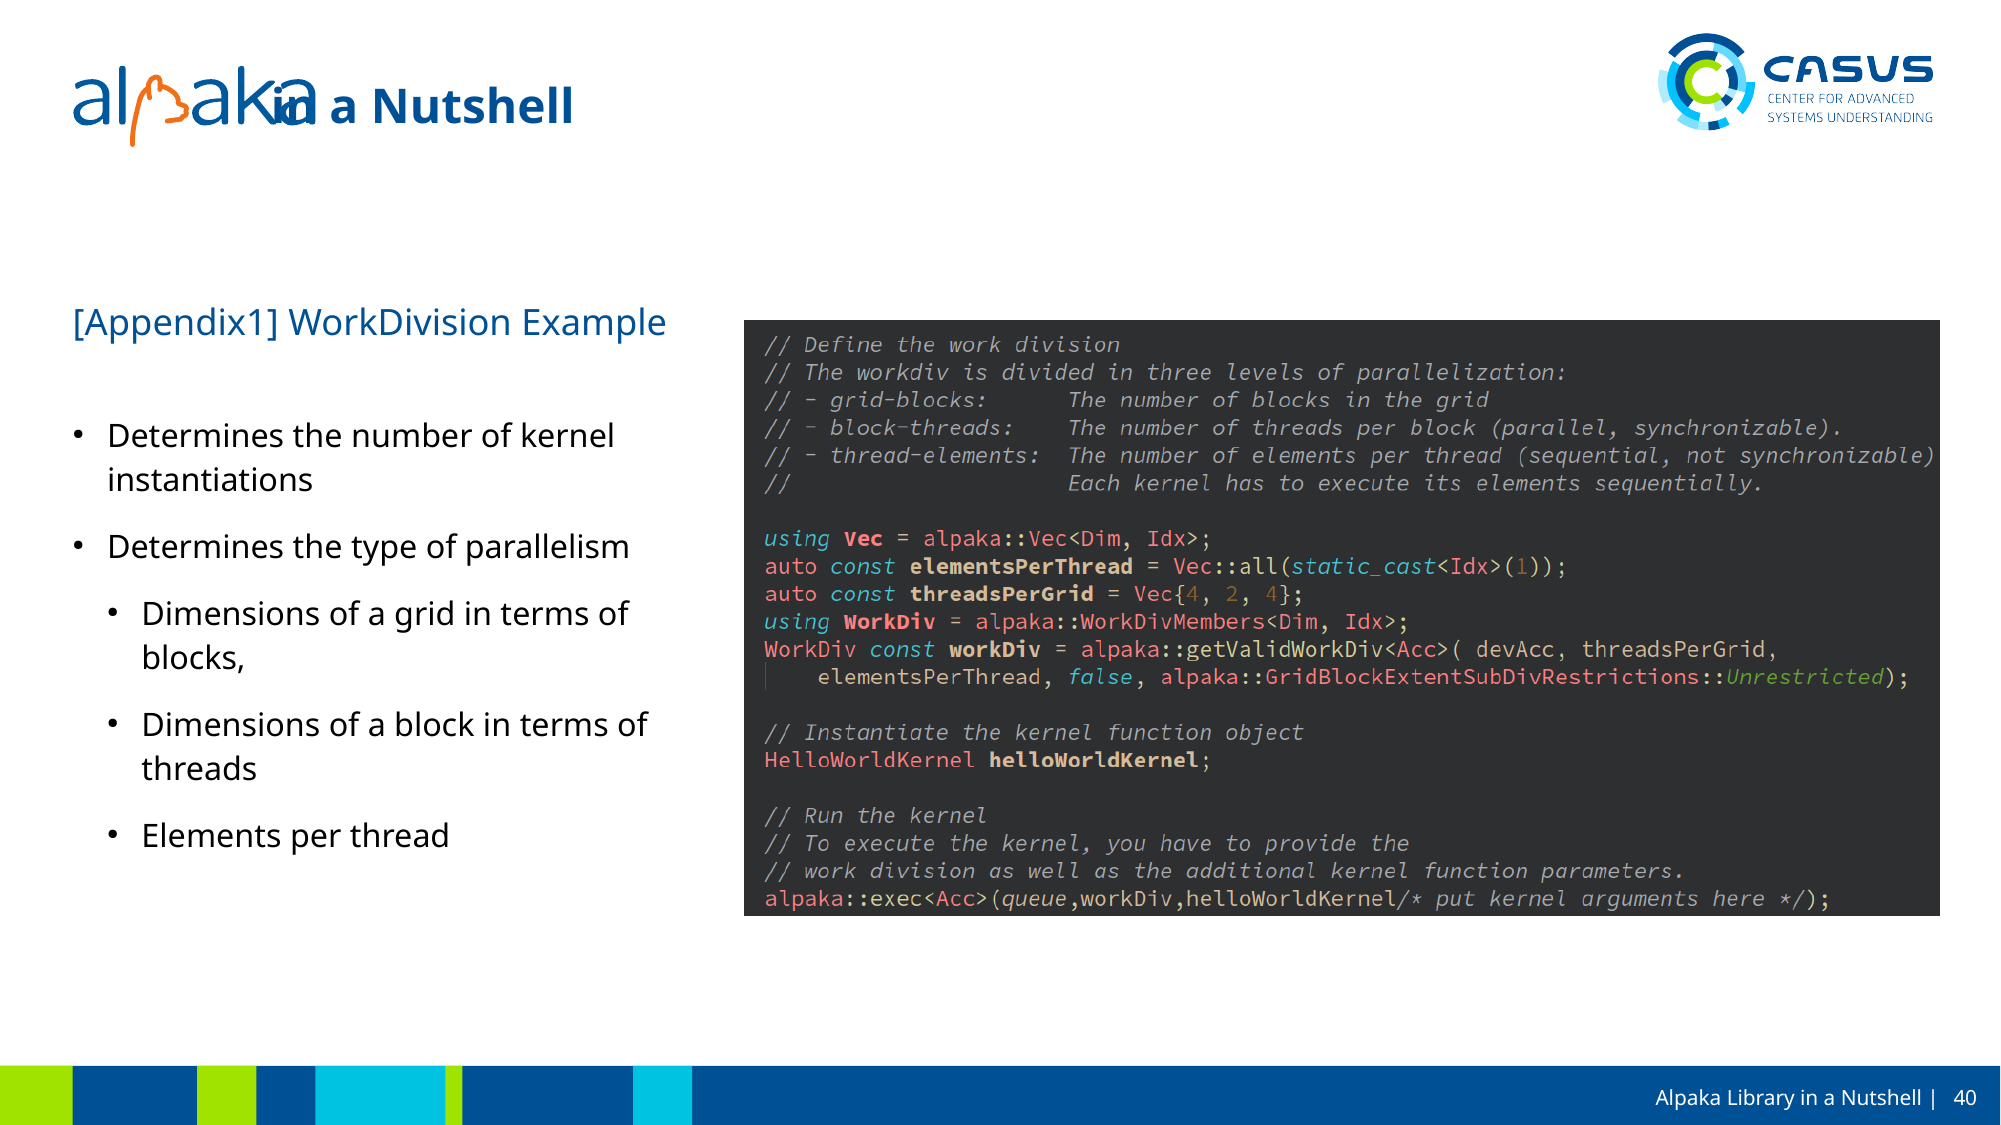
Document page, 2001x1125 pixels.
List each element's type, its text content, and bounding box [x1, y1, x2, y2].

title in a Nutshell [317, 70, 709, 139]
list [Appendix1] WorkDivision Example Determines the number of kernel instantiations Determines the type of parallelism Dimensions of a grid in terms of blocks, Dimensions of a block in terms of threads Elements per thread [72, 198, 697, 861]
picture [744, 320, 1940, 916]
picture [1658, 33, 1933, 131]
picture [72, 64, 317, 148]
